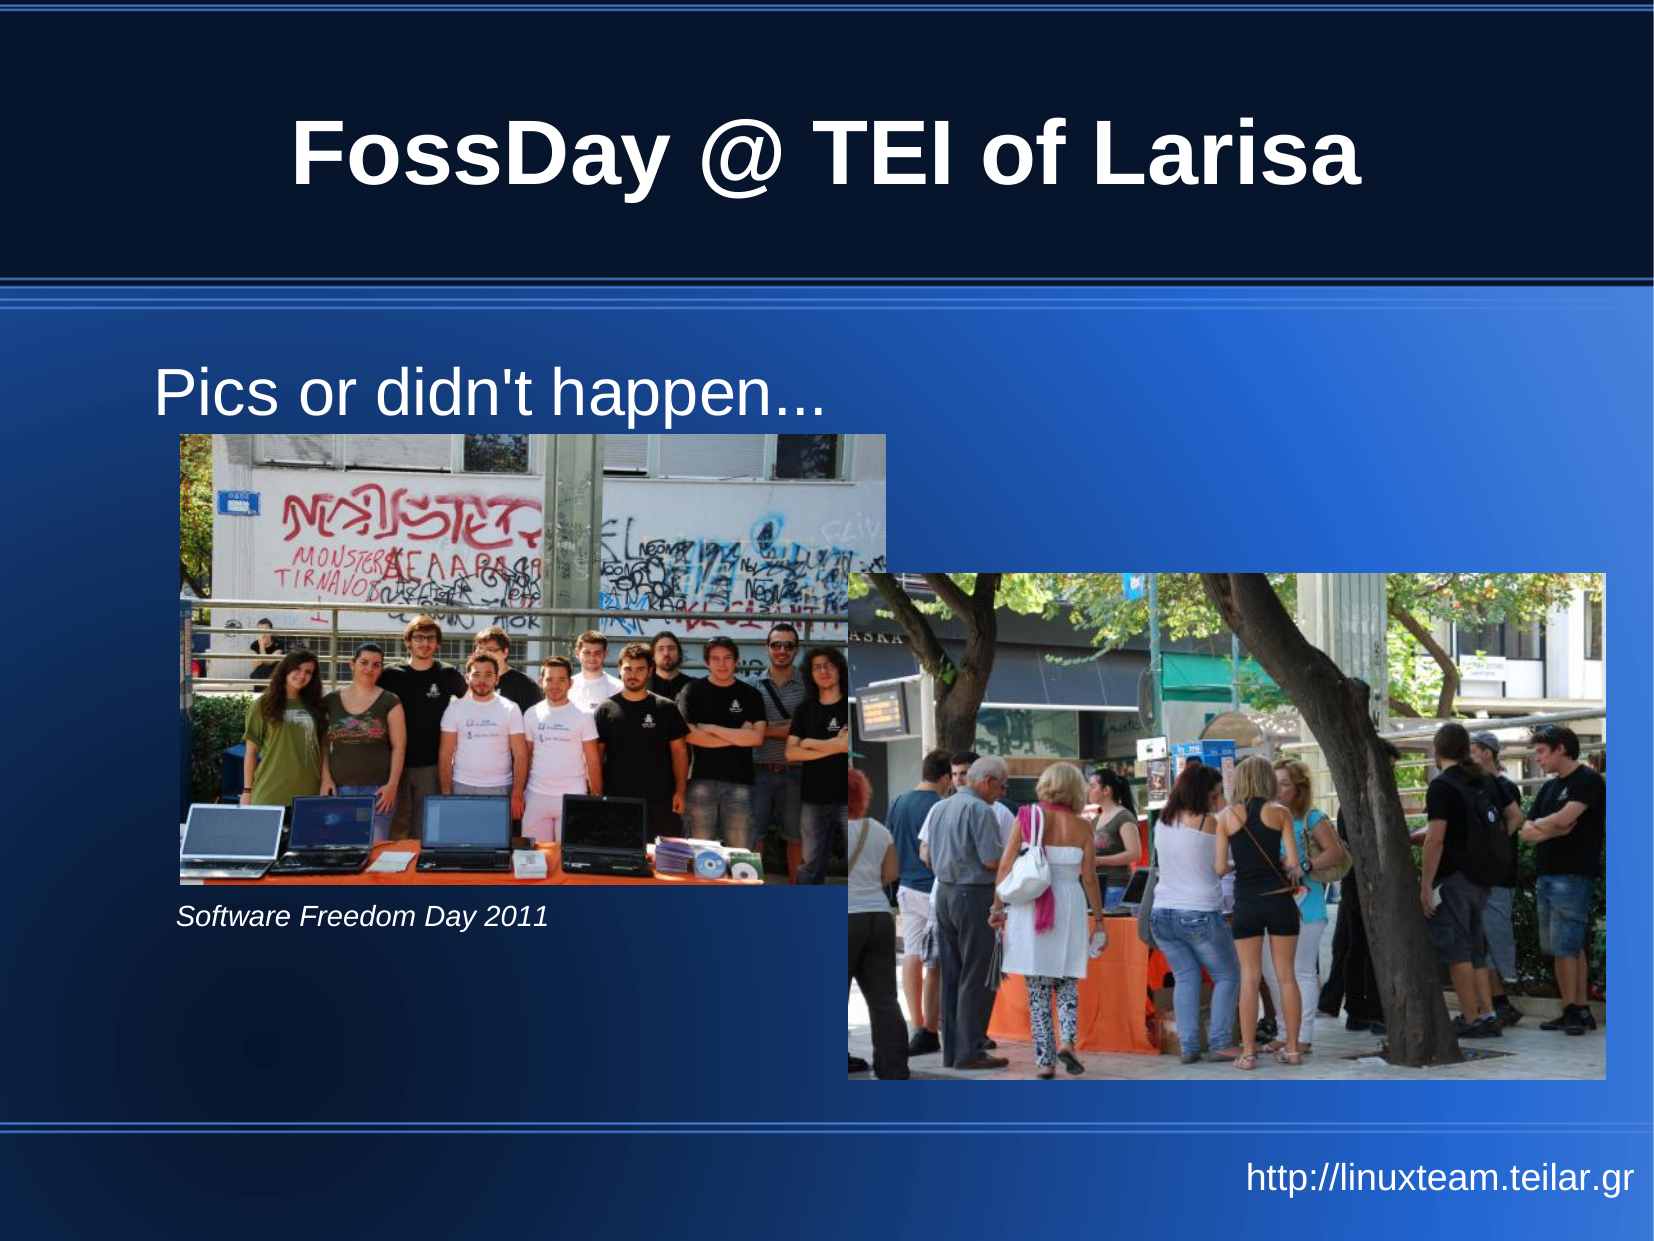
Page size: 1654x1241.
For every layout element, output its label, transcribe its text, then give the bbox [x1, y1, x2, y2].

title FossDay @ TEI of Larisa [82, 49, 1571, 257]
list Pics or didn't happen... [82, 355, 1571, 451]
picture [0, 0, 1654, 1241]
list Software Freedom Day 2011 [105, 900, 904, 995]
text_box http://linuxteam.teilar.gr [1200, 1155, 1636, 1201]
